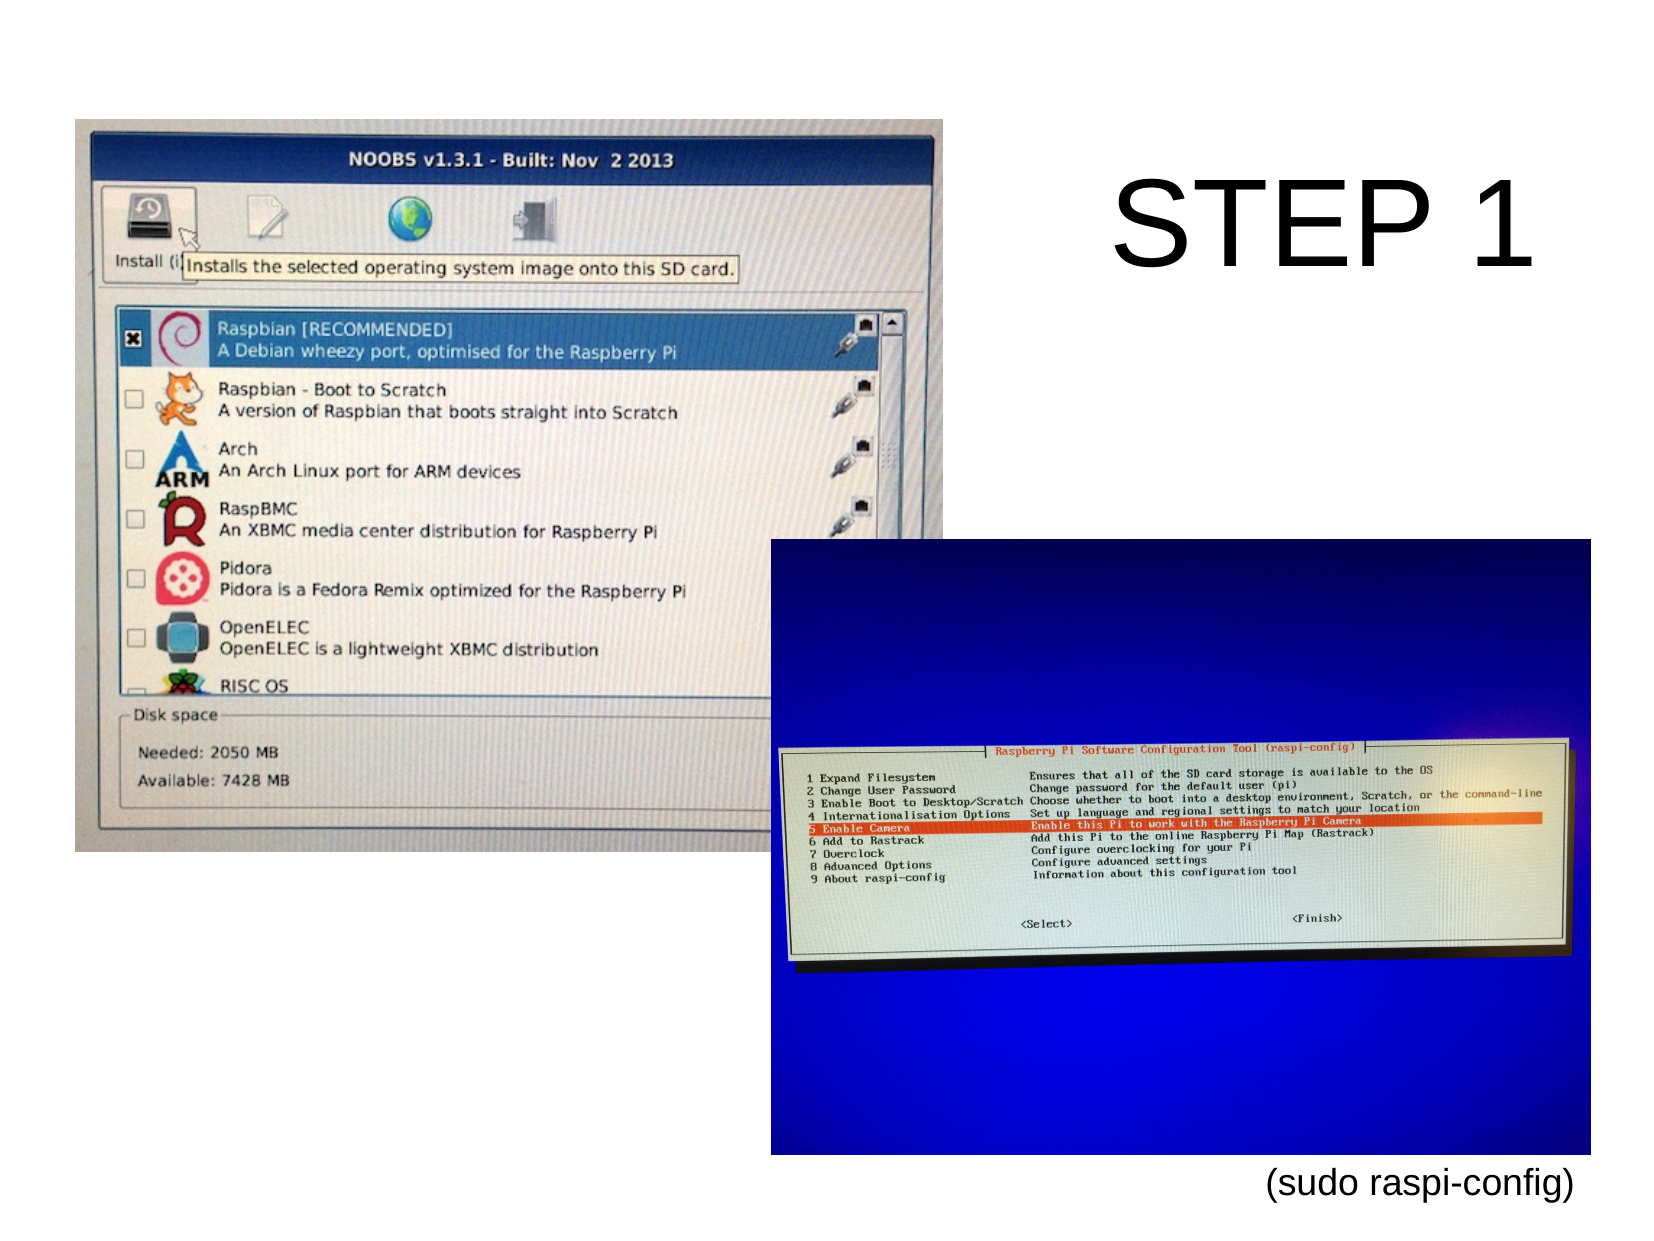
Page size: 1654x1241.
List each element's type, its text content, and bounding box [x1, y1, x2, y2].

text_box STEP 1 [1095, 145, 1554, 301]
picture [75, 119, 1591, 1155]
text_box (sudo raspi-config) [1250, 1154, 1591, 1212]
